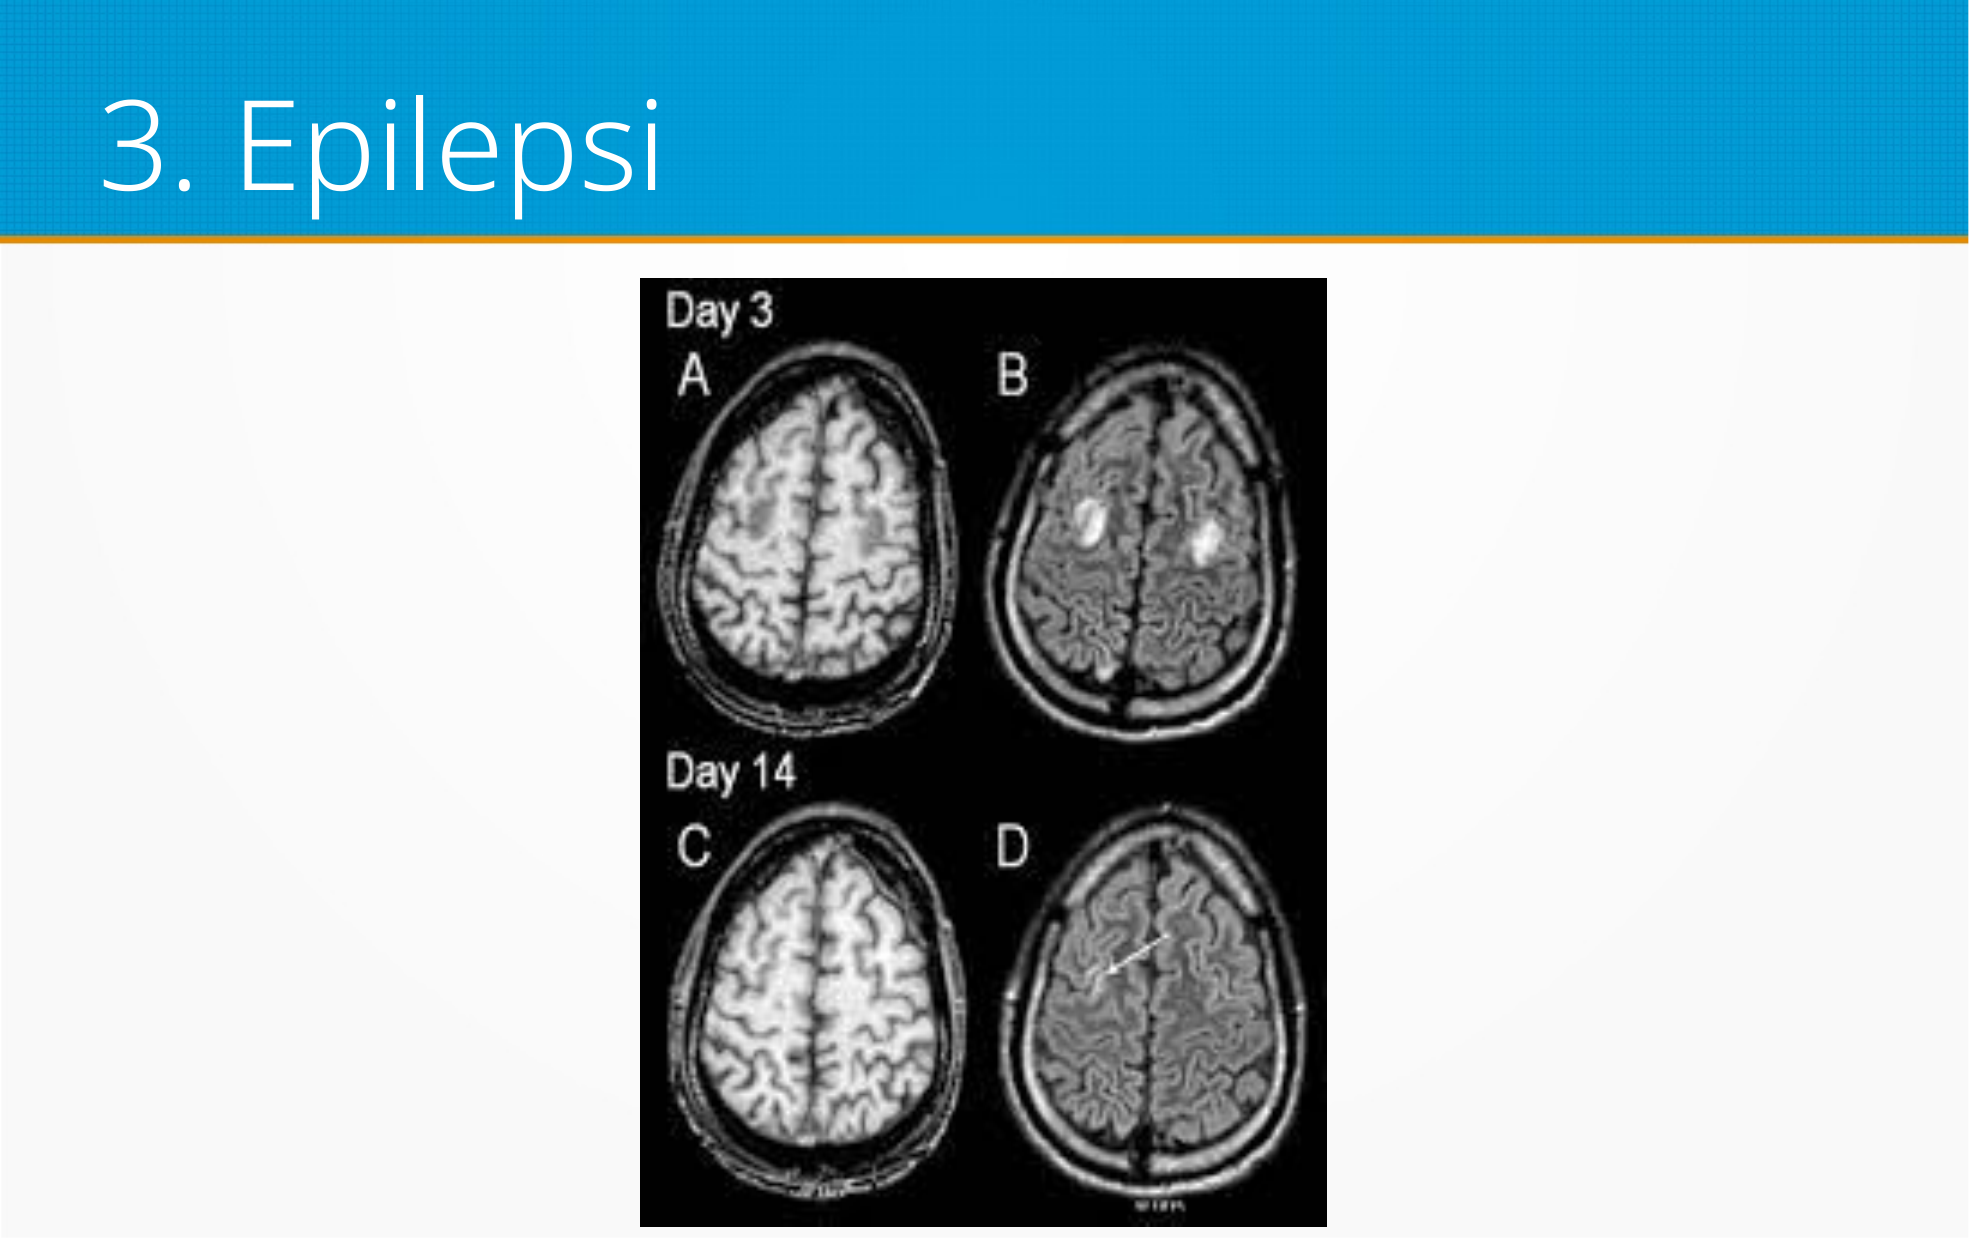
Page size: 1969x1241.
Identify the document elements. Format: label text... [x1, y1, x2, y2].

picture [0, 233, 1969, 1241]
title 3. Epilepsi [98, 19, 1870, 227]
